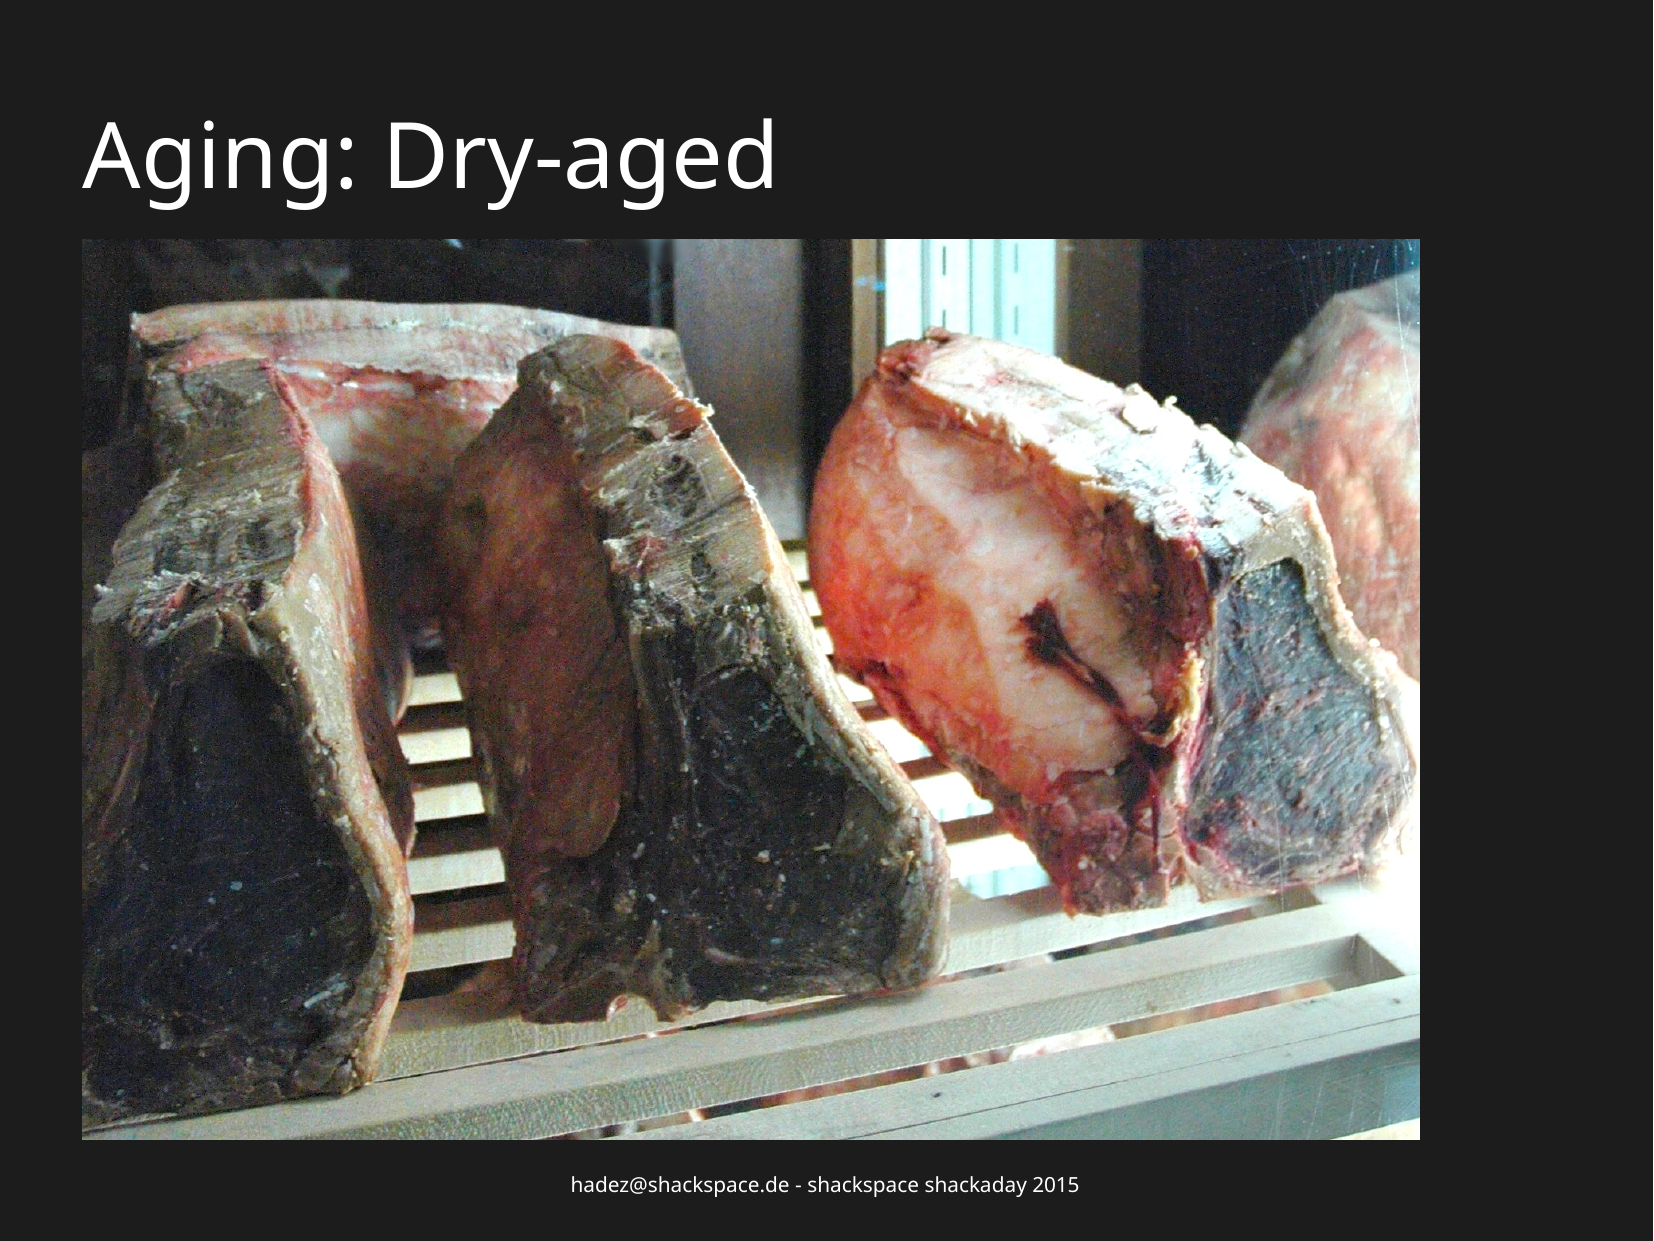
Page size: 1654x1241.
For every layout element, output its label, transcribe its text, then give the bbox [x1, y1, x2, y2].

picture [82, 239, 1420, 1141]
title Aging: Dry-aged [82, 49, 1571, 257]
